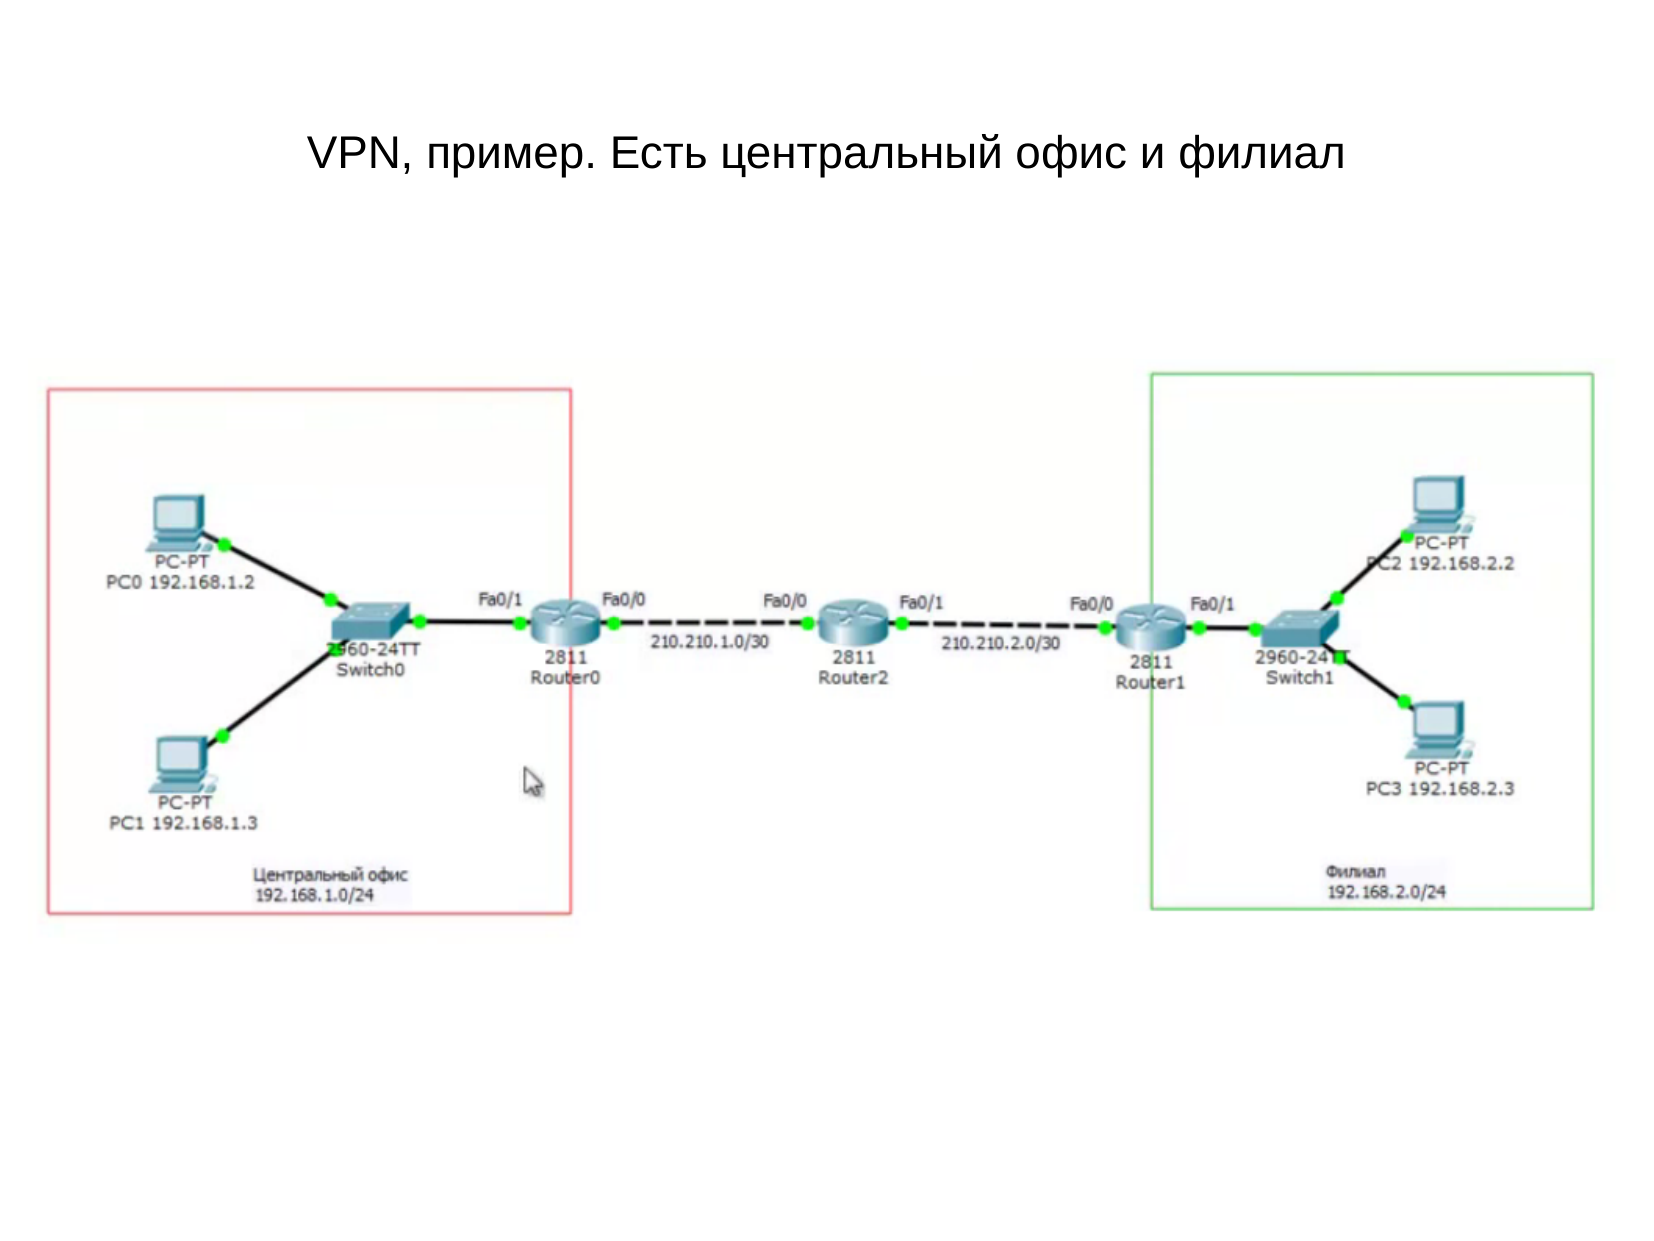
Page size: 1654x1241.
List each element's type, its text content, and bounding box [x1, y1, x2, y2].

title VPN, пример. Есть центральный офис и филиал [82, 49, 1571, 257]
picture [28, 358, 1620, 944]
